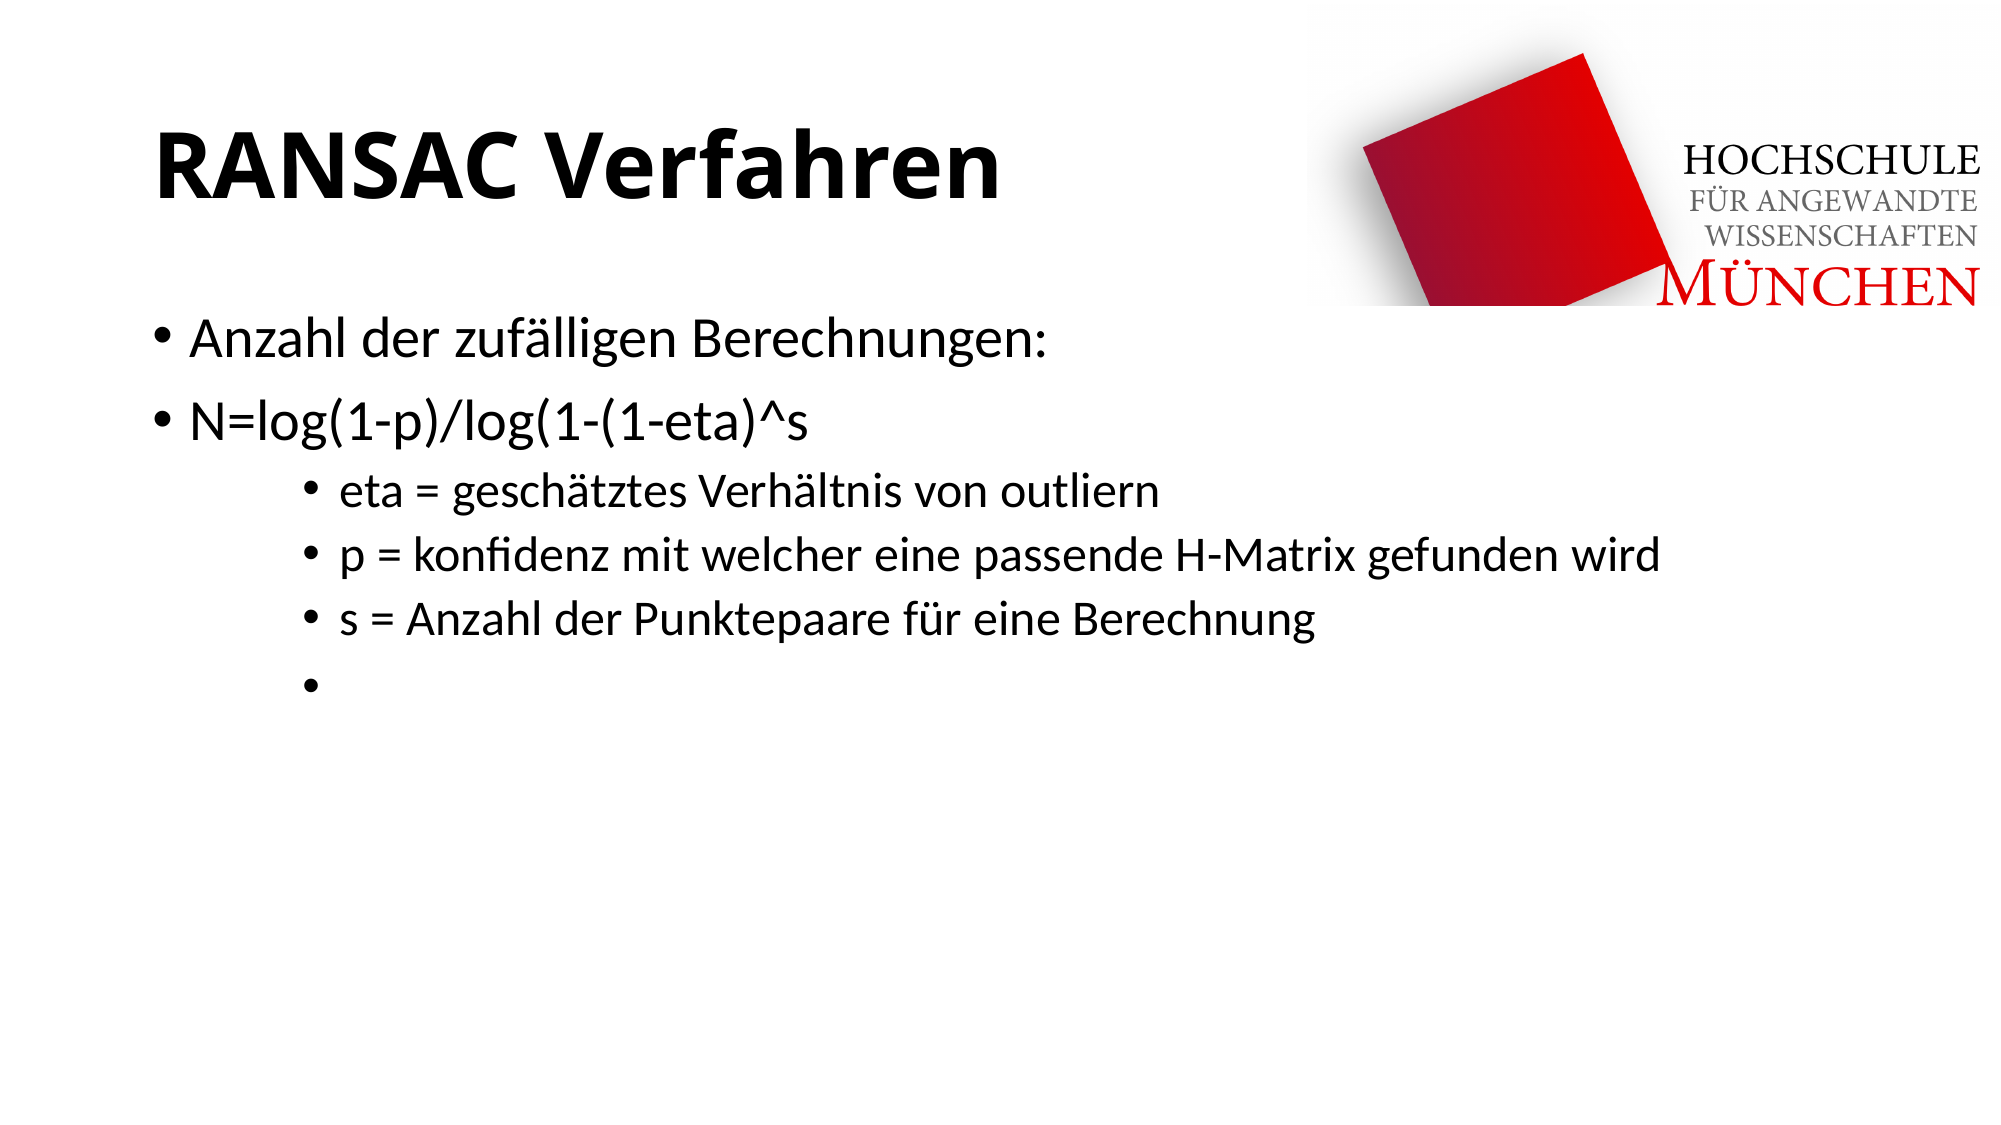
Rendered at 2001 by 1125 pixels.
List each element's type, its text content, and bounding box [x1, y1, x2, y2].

list Anzahl der zufälligen Berechnungen: N=log(1-p)/log(1-(1-eta)^s eta = geschätztes Verhältnis von outliern p = konfidenz mit welcher eine passende H-Matrix gefunden wird s = Anzahl der Punktepaare für eine Berechnung [137, 299, 1863, 1014]
title RANSAC Verfahren [137, 59, 1863, 278]
